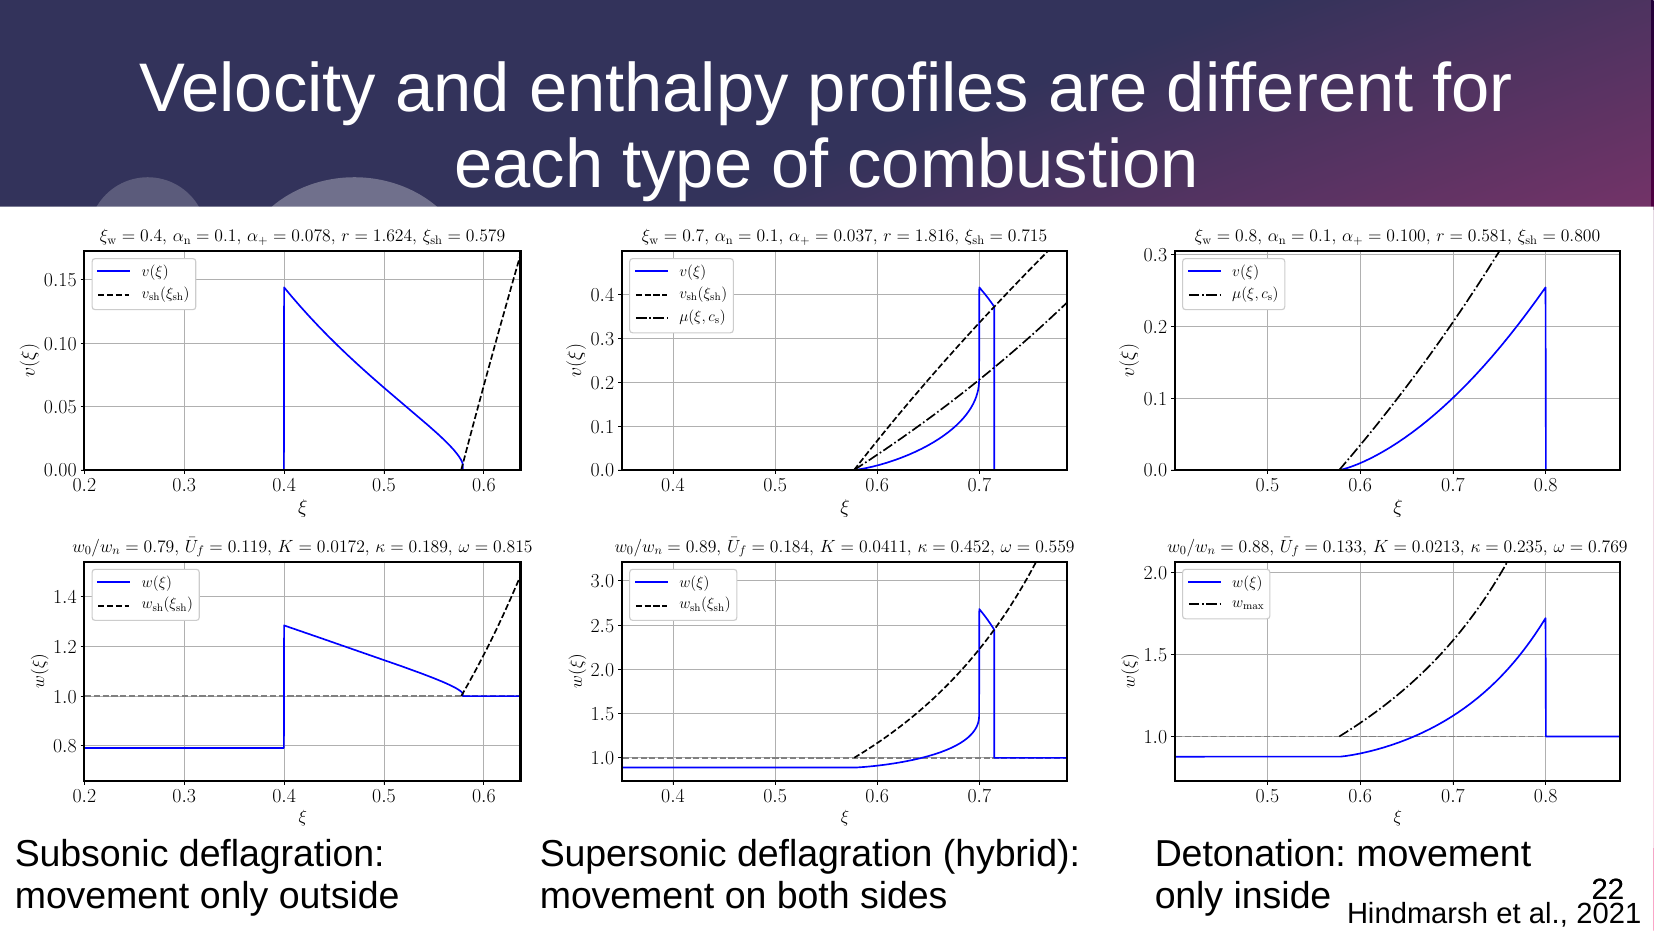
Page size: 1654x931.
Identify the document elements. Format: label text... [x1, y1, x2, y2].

text_box Supersonic deflagration (hybrid): movement on both sides [525, 825, 1126, 924]
text_box Hindmarsh et al., 2021 [1332, 889, 1654, 931]
text_box Detonation: movement only inside [1140, 825, 1613, 924]
title Velocity and enthalpy profiles are different for each type of combustion [88, 44, 1565, 207]
text_box Subsonic deflagration: movement only outside [0, 825, 525, 924]
picture [0, 210, 1654, 848]
